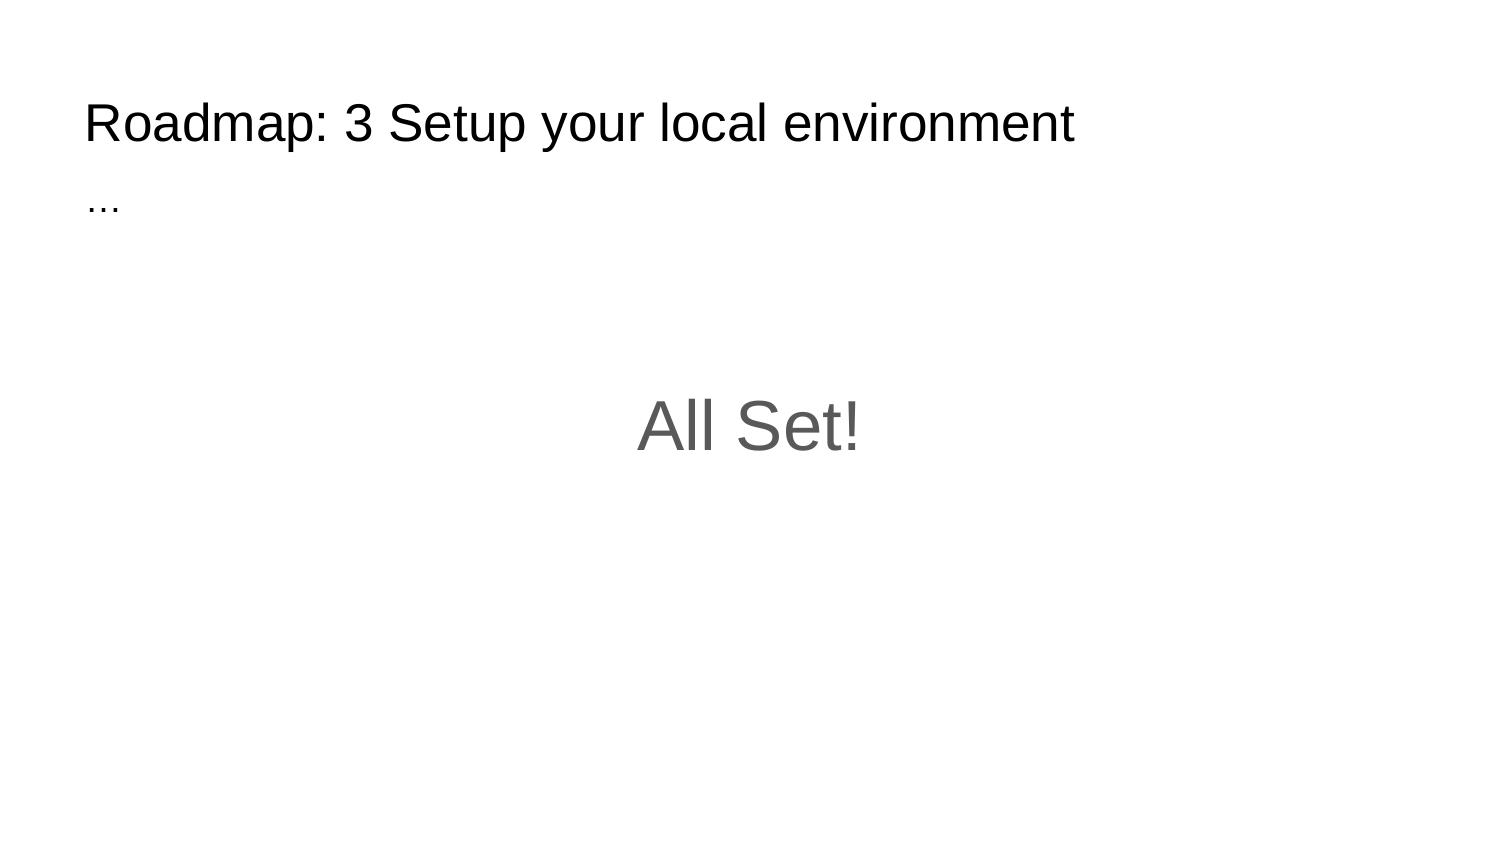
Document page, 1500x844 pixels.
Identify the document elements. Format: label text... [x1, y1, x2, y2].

title … [69, 160, 1468, 233]
title Roadmap: 3 Setup your local environment [69, 72, 1468, 160]
text_box All Set! [594, 340, 906, 504]
